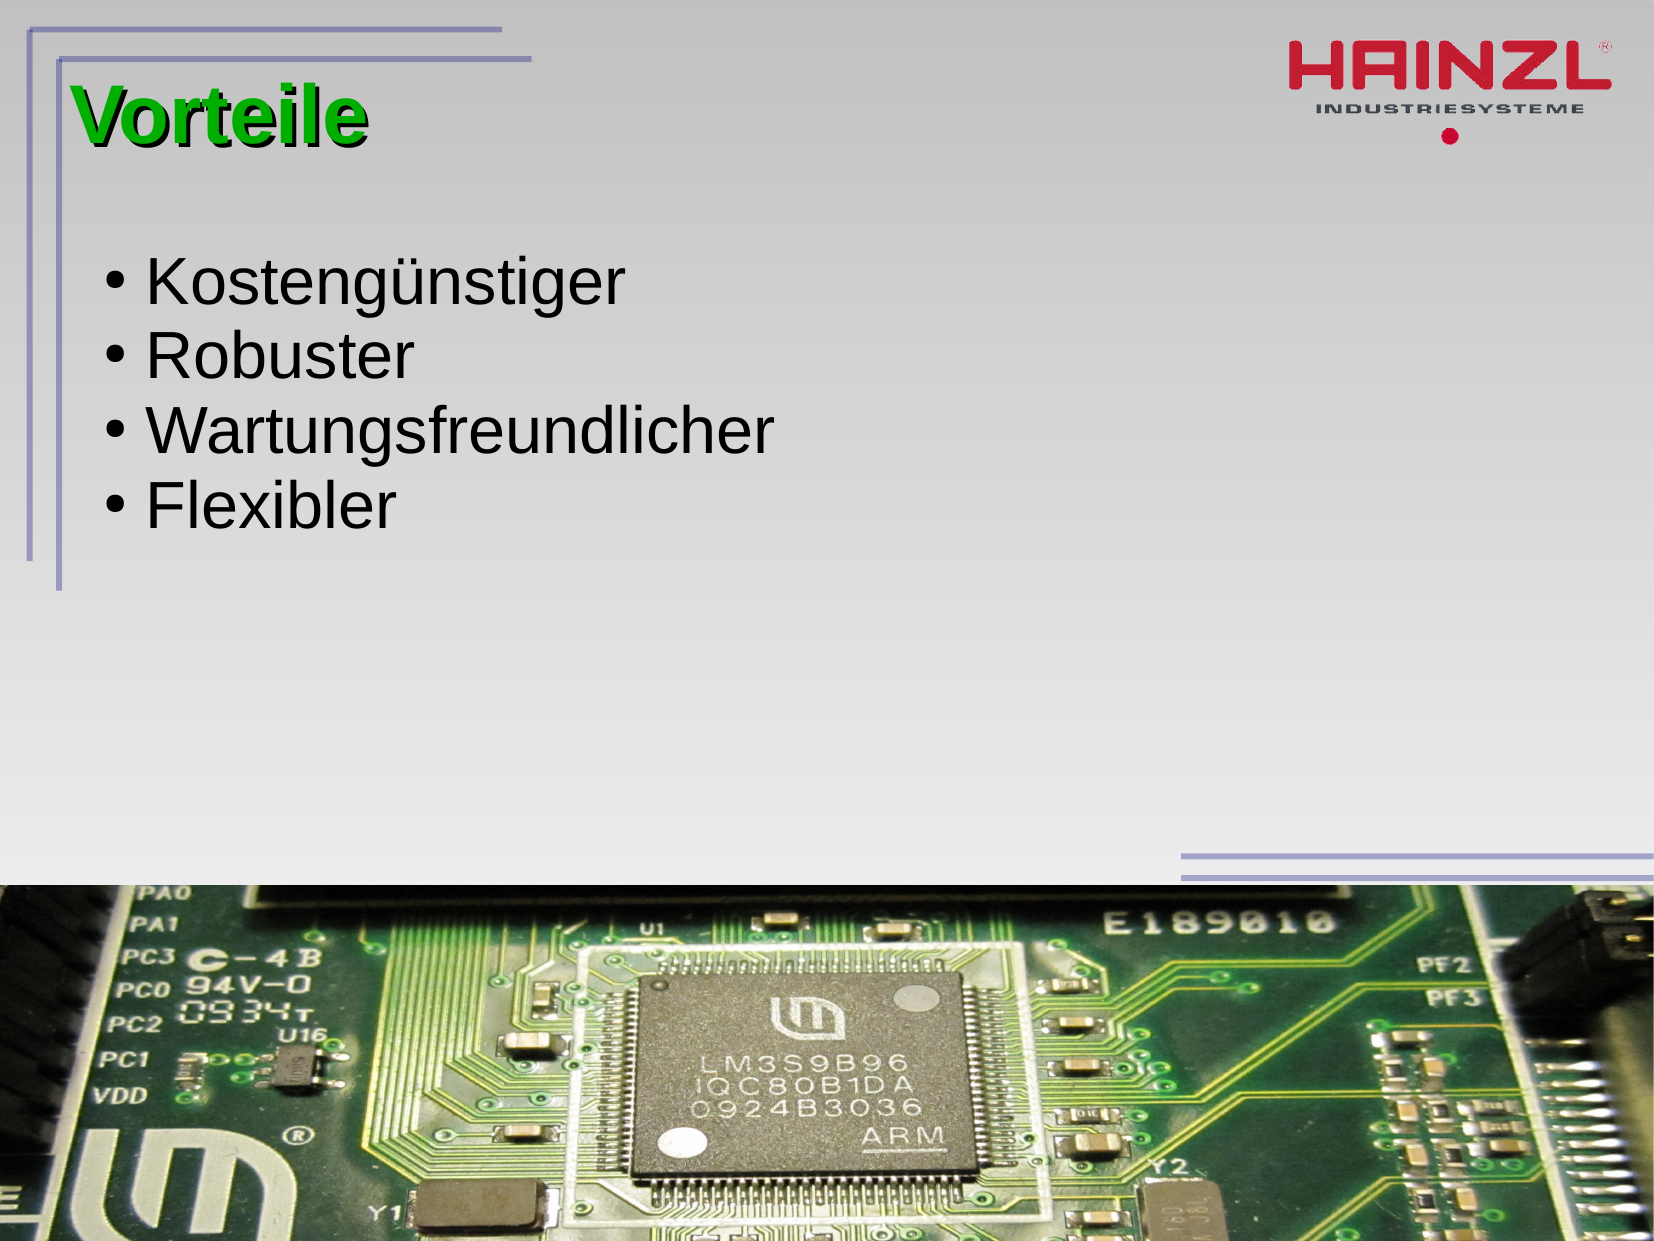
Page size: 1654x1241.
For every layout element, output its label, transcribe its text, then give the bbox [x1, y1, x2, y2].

picture [0, 951, 1654, 1093]
text_box Vorteile [54, 61, 823, 170]
picture [1269, 29, 1625, 153]
text_box Kostengünstiger Robuster Wartungsfreundlicher Flexibler [88, 236, 1565, 625]
